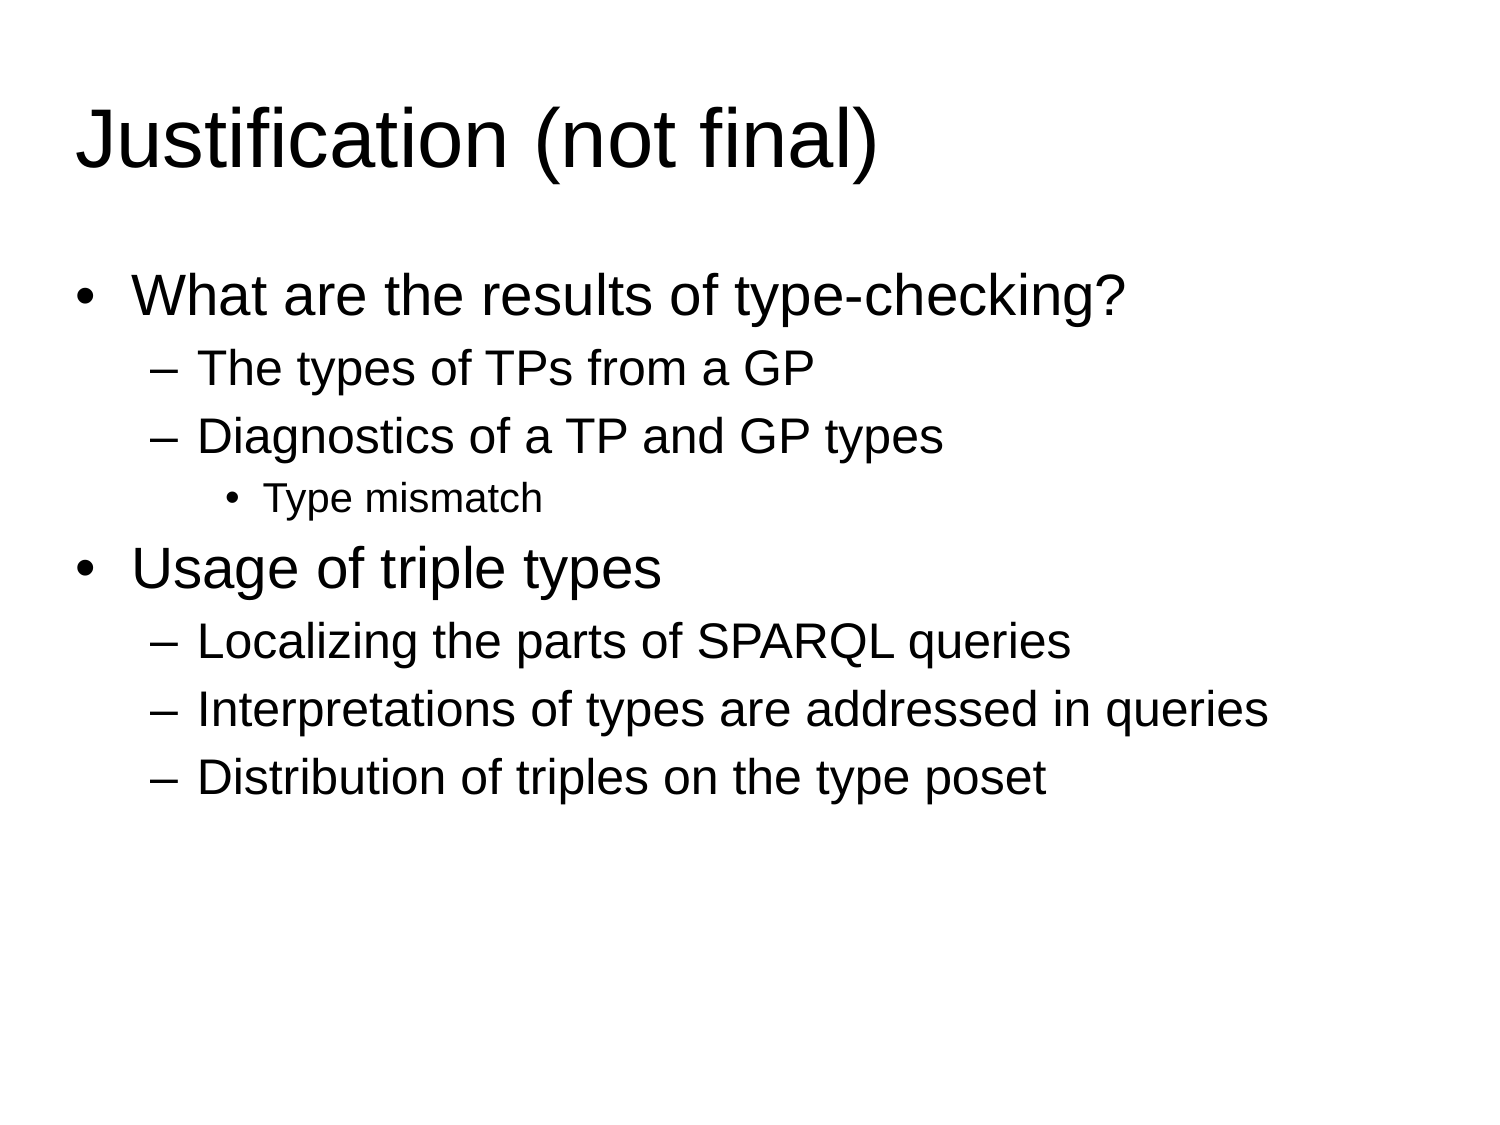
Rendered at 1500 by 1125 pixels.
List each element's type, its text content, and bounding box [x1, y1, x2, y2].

list What are the results of type-checking? The types of TPs from a GP Diagnostics of a TP and GP types Type mismatch Usage of triple types Localizing the parts of SPARQL queries Interpretations of types are addressed in queries Distribution of triples on the type poset [75, 262, 1477, 1011]
title Justification (not final) [75, 45, 1426, 233]
